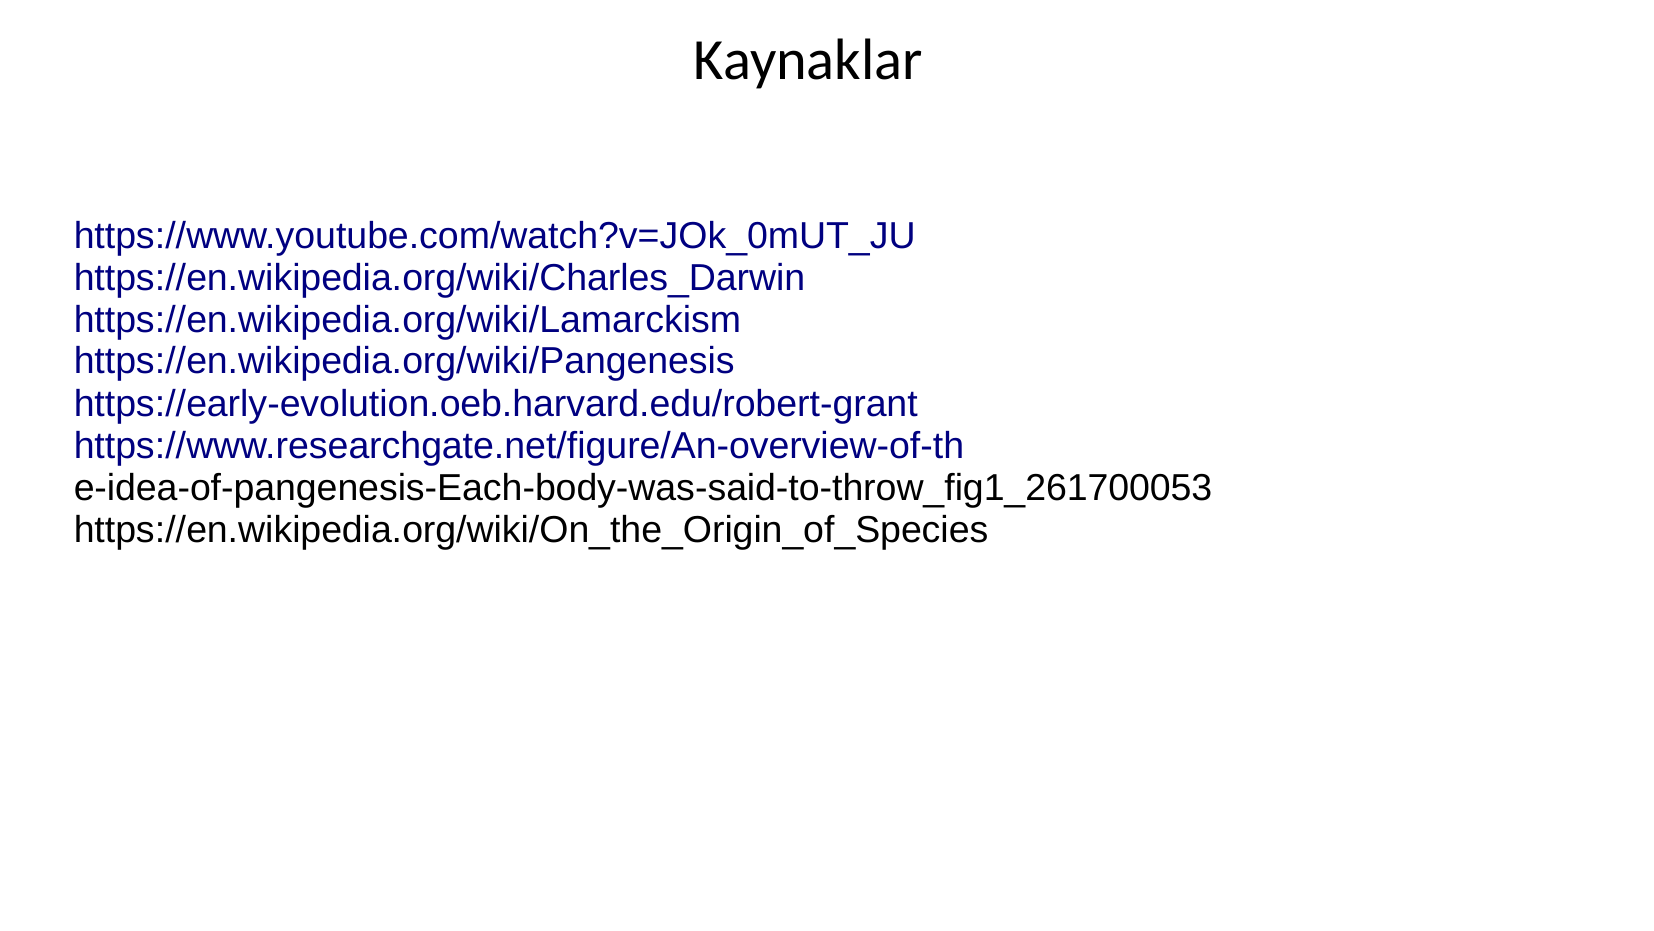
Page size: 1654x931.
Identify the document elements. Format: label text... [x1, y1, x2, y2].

text_box https://www.youtube.com/watch?v=JOk_0mUT_JU https://en.wikipedia.org/wiki/Charles_Darwin https://en.wikipedia.org/wiki/Lamarckism https://en.wikipedia.org/wiki/Pangenesis https://early-evolution.oeb.harvard.edu/robert-grant https://www.researchgate.net/figure/An-overview-of-th e-idea-of-pangenesis-Each-body-was-said-to-throw_fig1_261700053 https://en.wikipedia.org/wiki/On_the_Origin_of_Species [59, 206, 1228, 600]
text_box Kaynaklar [679, 27, 938, 102]
